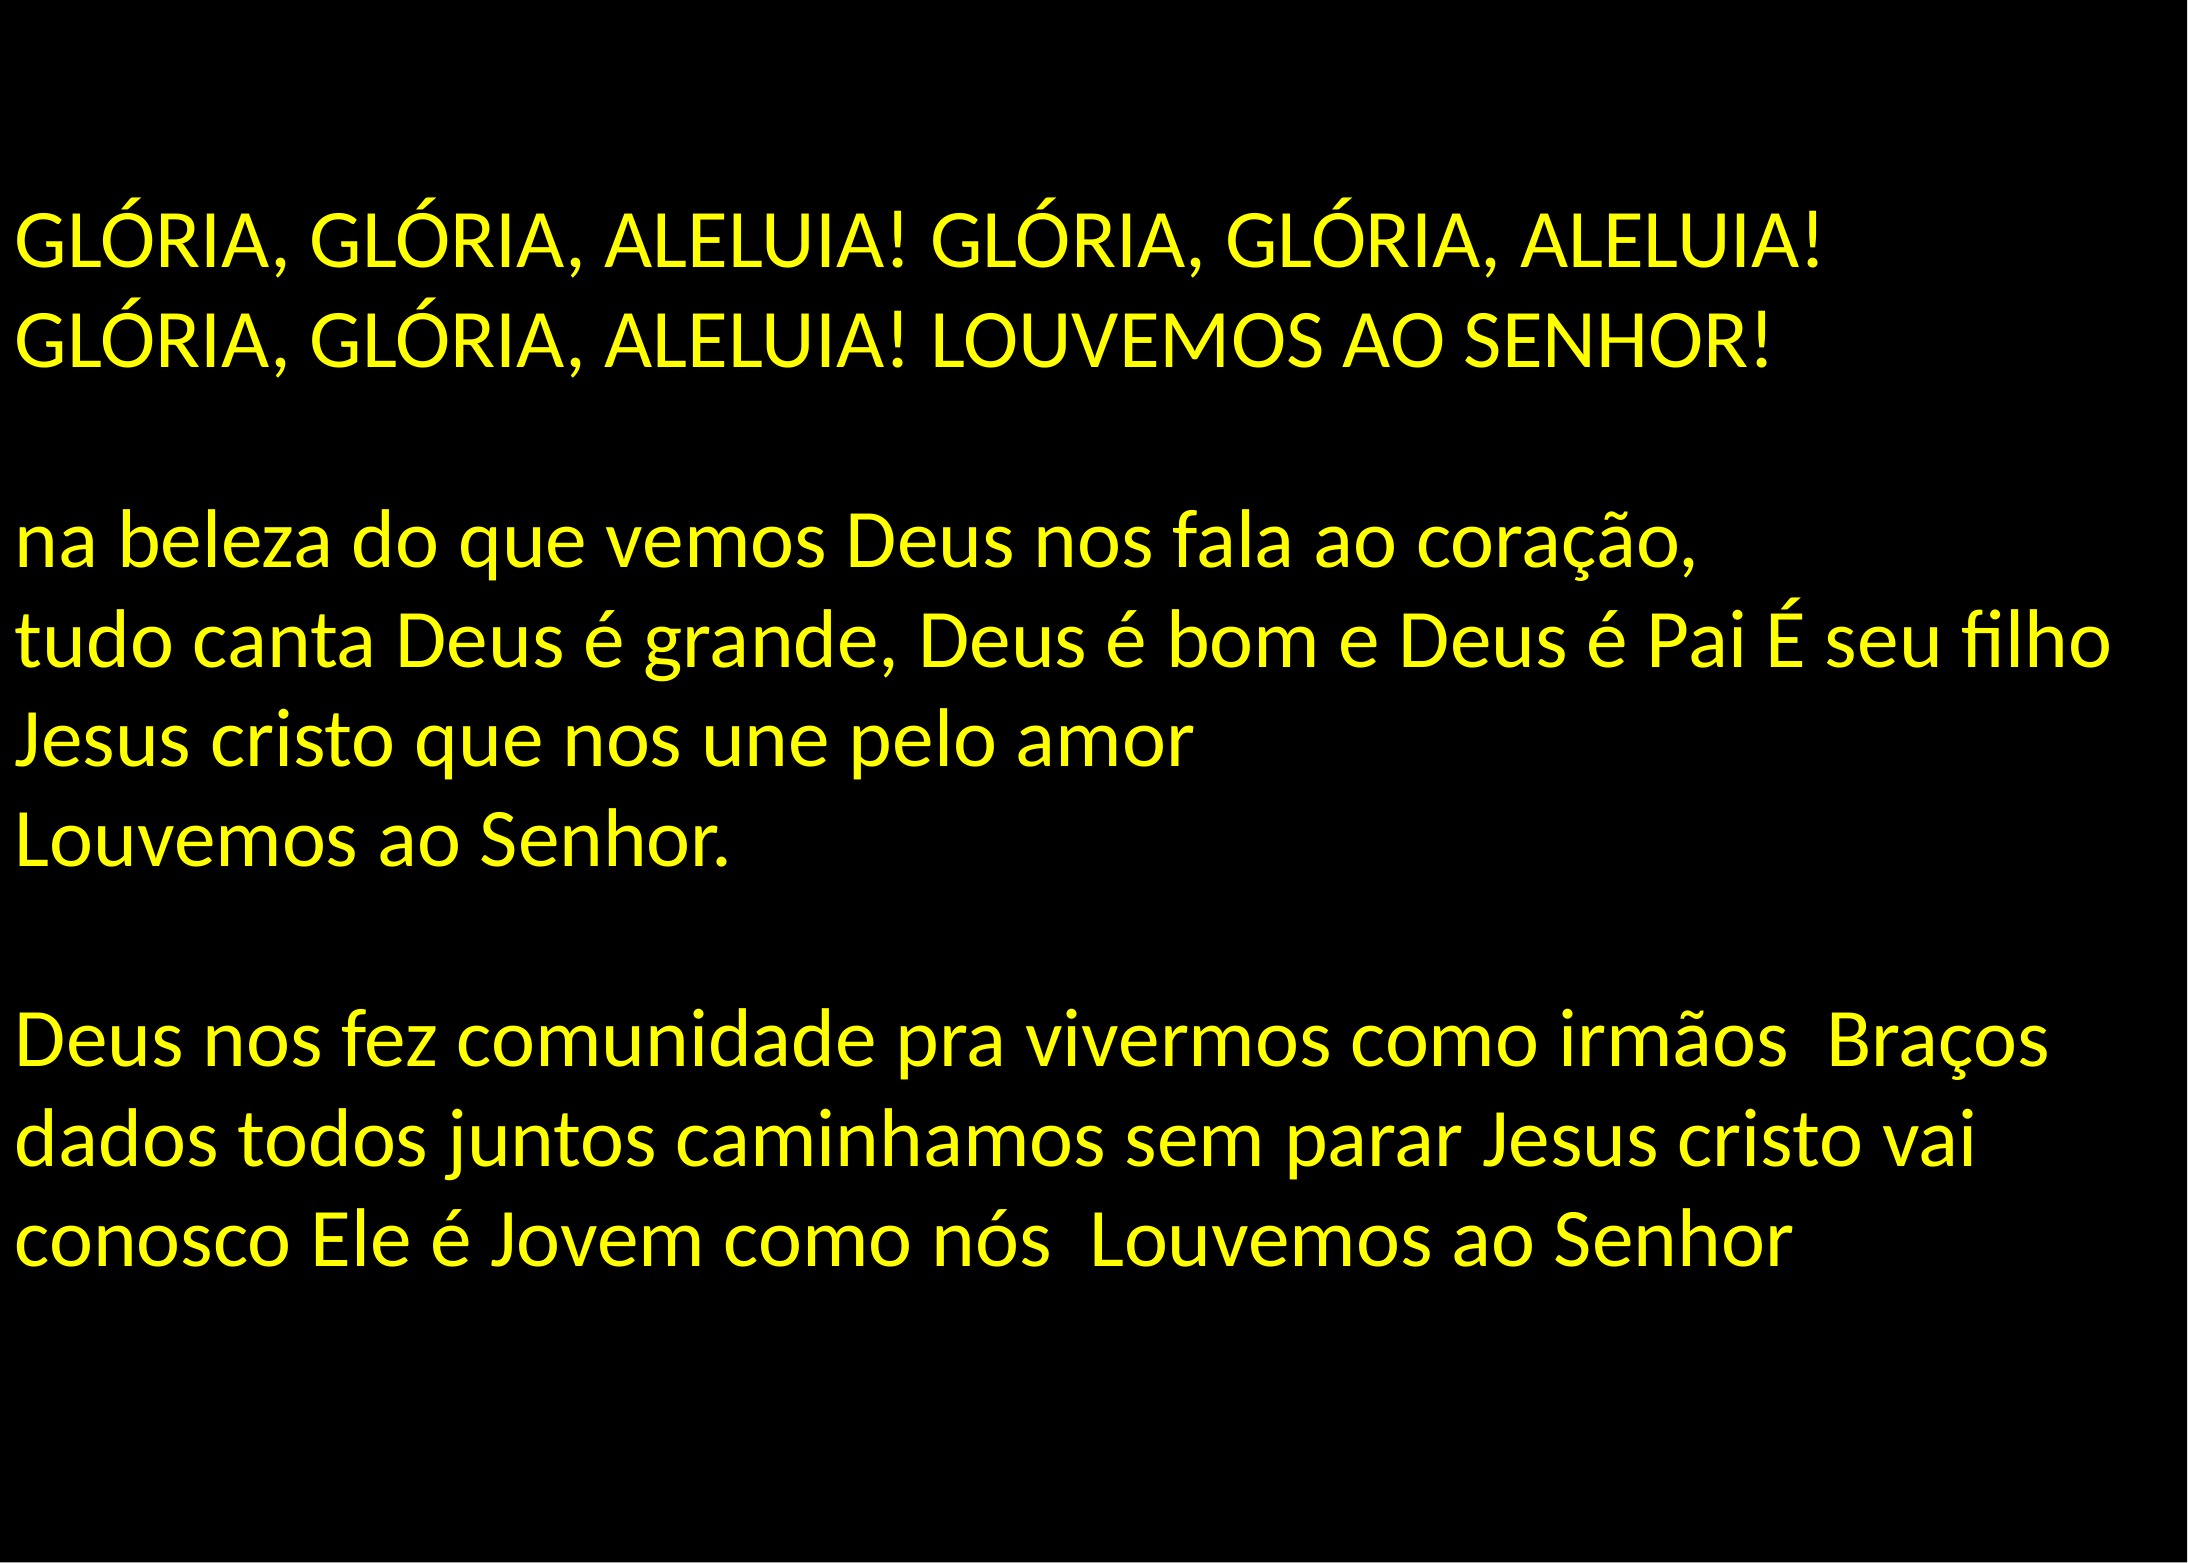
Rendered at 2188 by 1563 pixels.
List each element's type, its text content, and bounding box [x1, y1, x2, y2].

text_box GLÓRIA, GLÓRIA, ALELUIA! GLÓRIA, GLÓRIA, ALELUIA! GLÓRIA, GLÓRIA, ALELUIA! LOUVEMOS AO SENHOR! na beleza do que vemos Deus nos fala ao coração, tudo canta Deus é grande, Deus é bom e Deus é Pai É seu filho Jesus cristo que nos une pelo amor Louvemos ao Senhor. Deus nos fez comunidade pra vivermos como irmãos Braços dados todos juntos caminhamos sem parar Jesus cristo vai conosco Ele é Jovem como nós Louvemos ao Senhor [0, 0, 2188, 1563]
